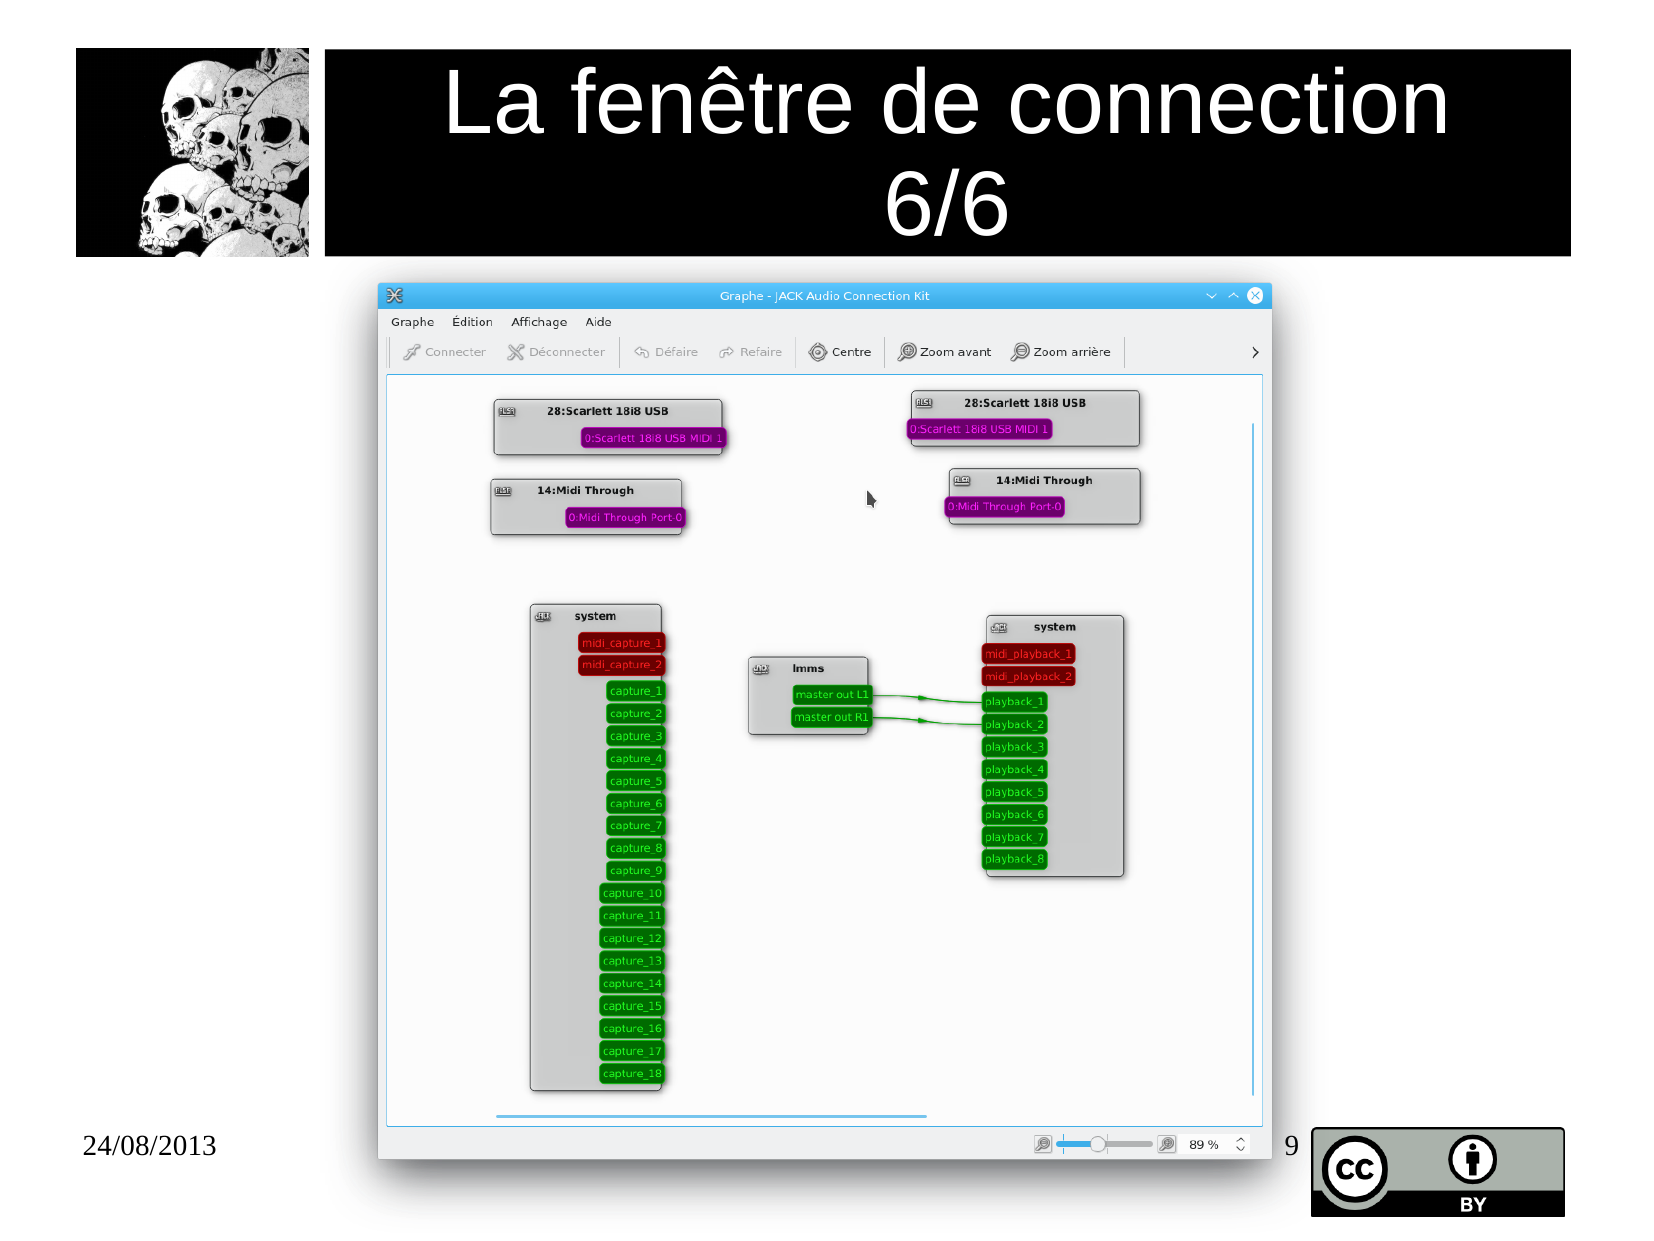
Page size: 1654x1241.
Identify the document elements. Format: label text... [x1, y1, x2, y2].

picture [310, 231, 1565, 1241]
title La fenêtre de connection 6/6 [324, 49, 1571, 257]
picture [76, 48, 309, 257]
